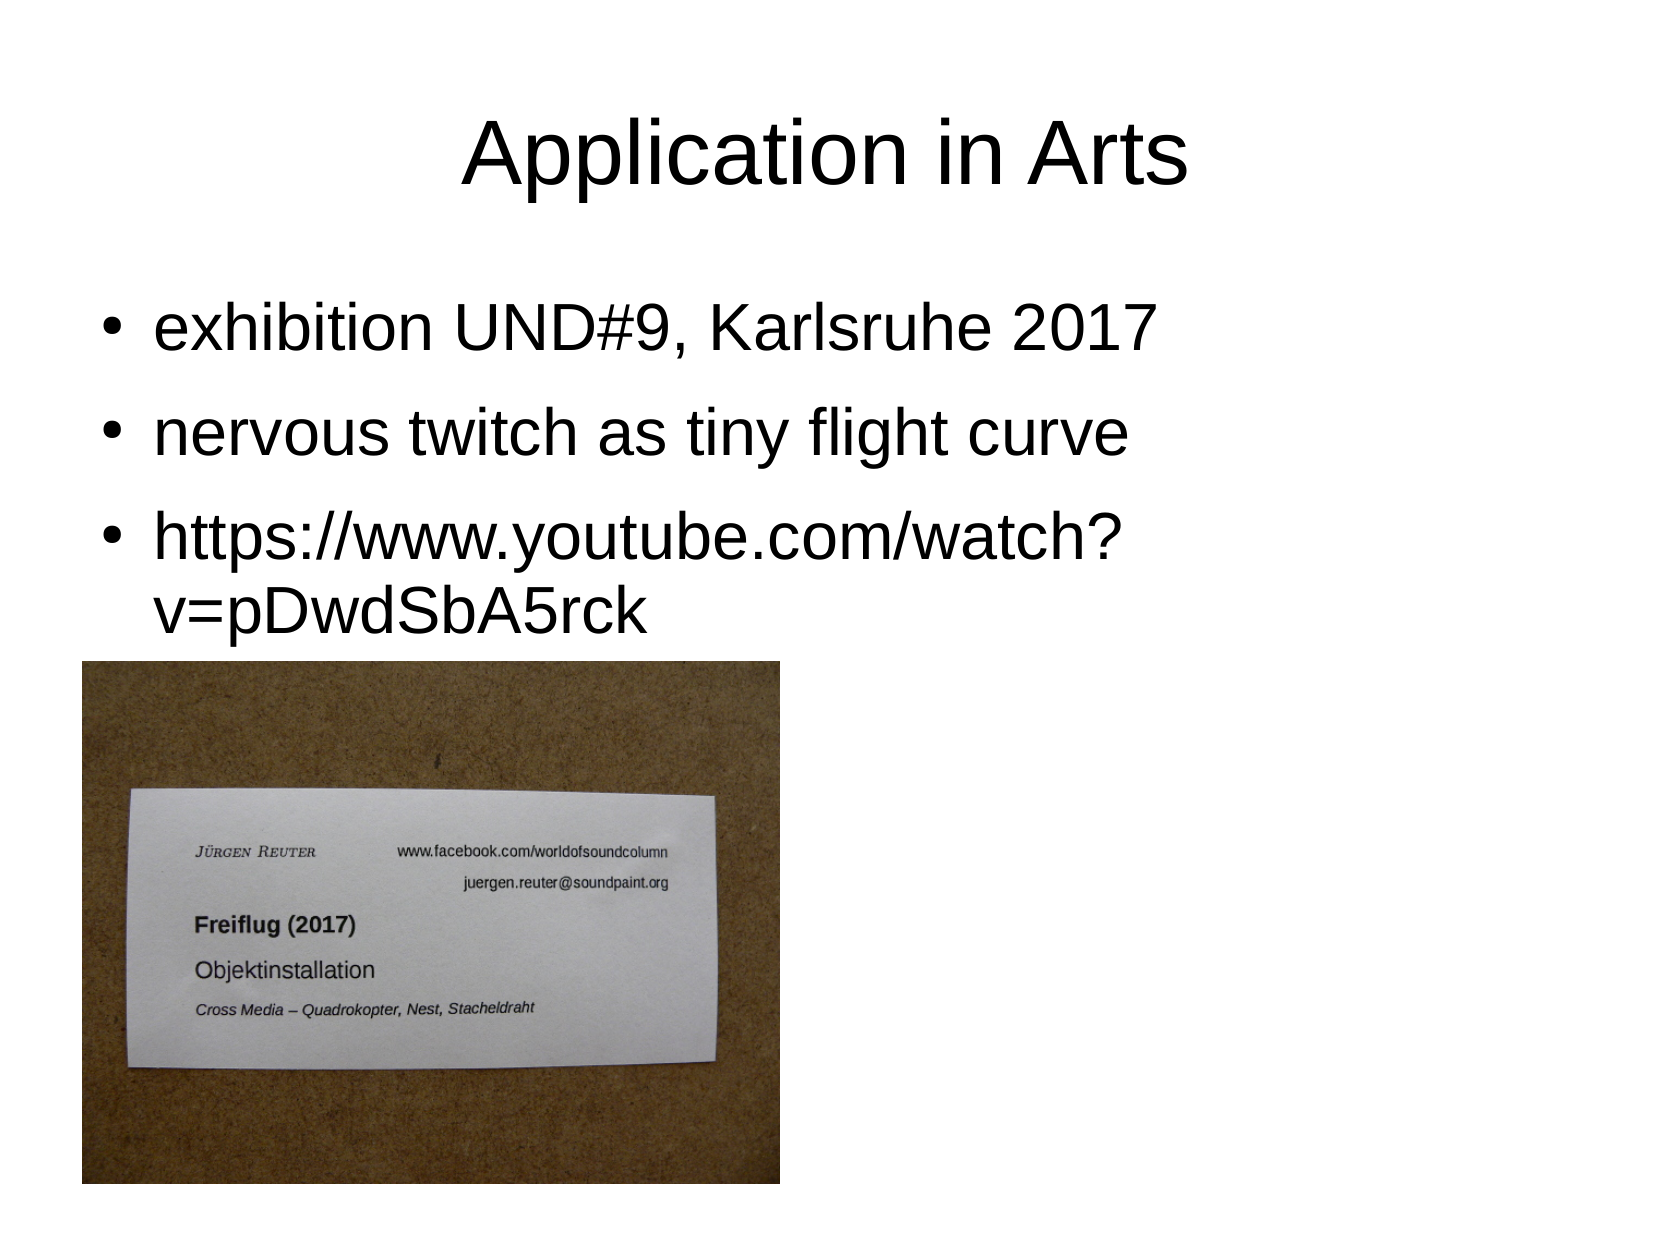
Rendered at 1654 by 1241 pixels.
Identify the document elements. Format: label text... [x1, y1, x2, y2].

title Application in Arts [82, 49, 1571, 257]
list exhibition UND#9, Karlsruhe 2017 nervous twitch as tiny flight curve https://www.youtube.com/watch?v=pDwdSbA5rck [82, 290, 1571, 1010]
picture [82, 661, 780, 1185]
